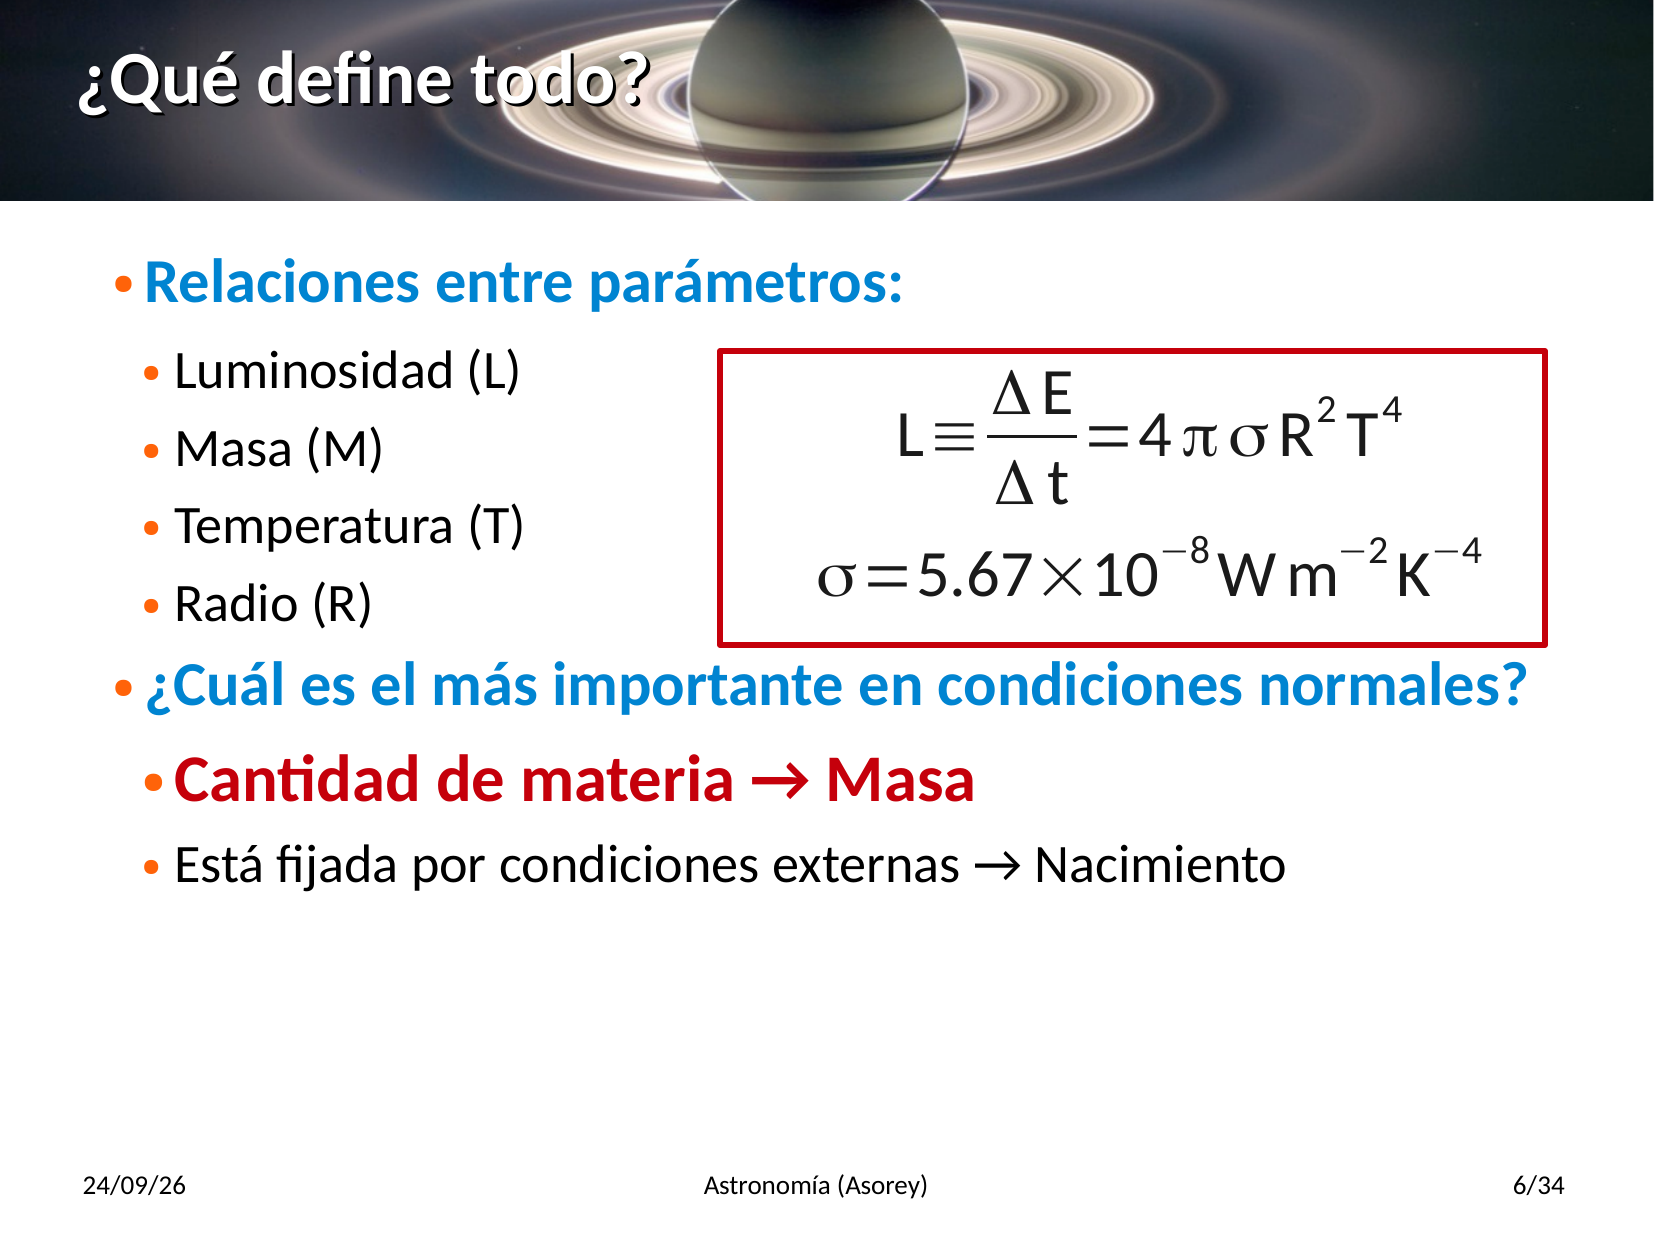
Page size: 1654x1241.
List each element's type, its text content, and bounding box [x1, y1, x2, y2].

chart [810, 354, 1490, 616]
picture [0, 0, 1654, 201]
title ¿Qué define todo? [75, 19, 1564, 151]
list Relaciones entre parámetros: Luminosidad (L) Masa (M) Temperatura (T) Radio (R) ¿Cuál es el más importante en condiciones normales? Cantidad de materia → Masa Está fijada por condiciones externas → Nacimiento [82, 255, 1571, 1156]
